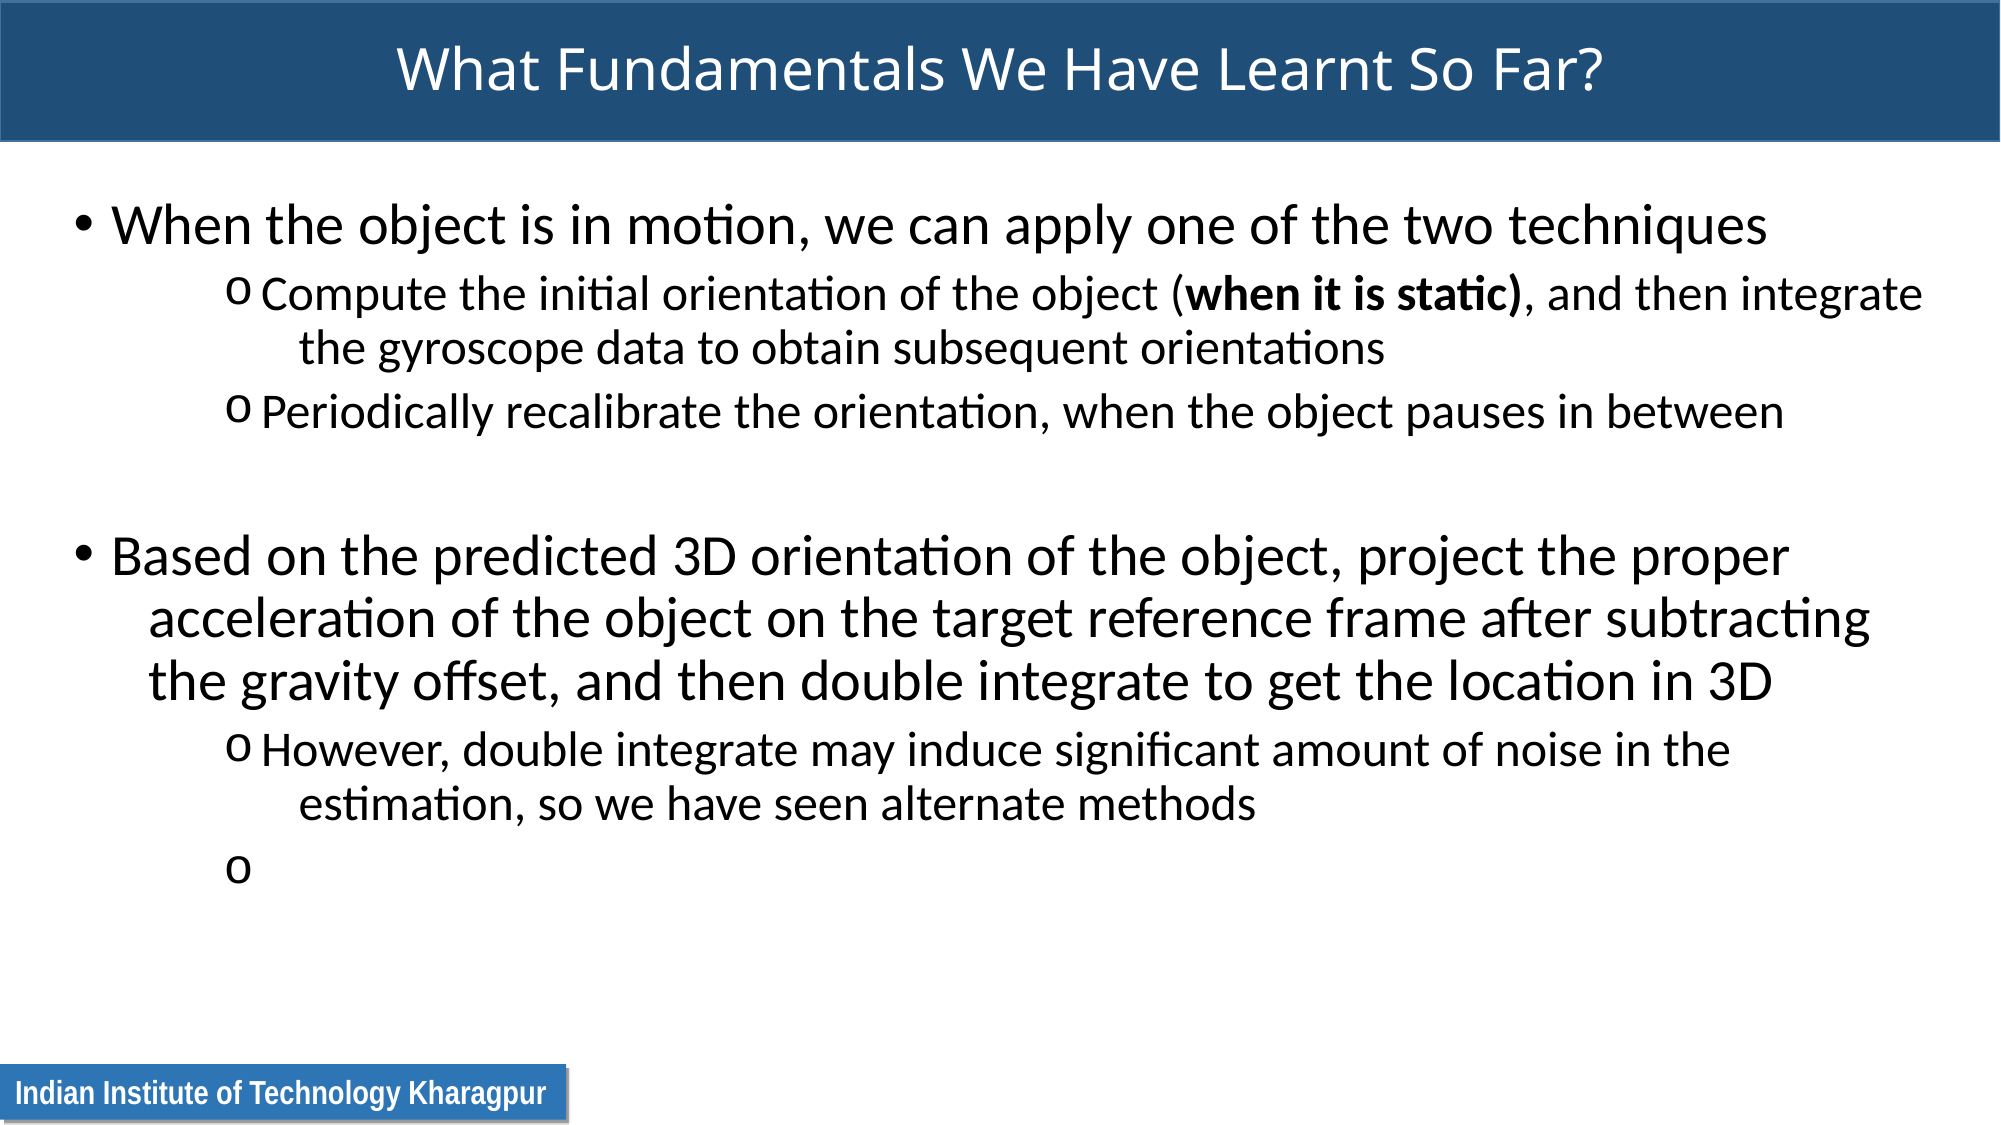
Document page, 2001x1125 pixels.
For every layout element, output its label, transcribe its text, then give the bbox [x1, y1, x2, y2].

title What Fundamentals We Have Learnt So Far? [0, 1, 2000, 141]
list When the object is in motion, we can apply one of the two techniques Compute the initial orientation of the object (when it is static), and then integrate the gyroscope data to obtain subsequent orientations Periodically recalibrate the orientation, when the object pauses in between Based on the predicted 3D orientation of the object, project the proper acceleration of the object on the target reference frame after subtracting the gravity offset, and then double integrate to get the location in 3D However, double integrate may induce significant amount of noise in the estimation, so we have seen alternate methods [58, 186, 1954, 1065]
